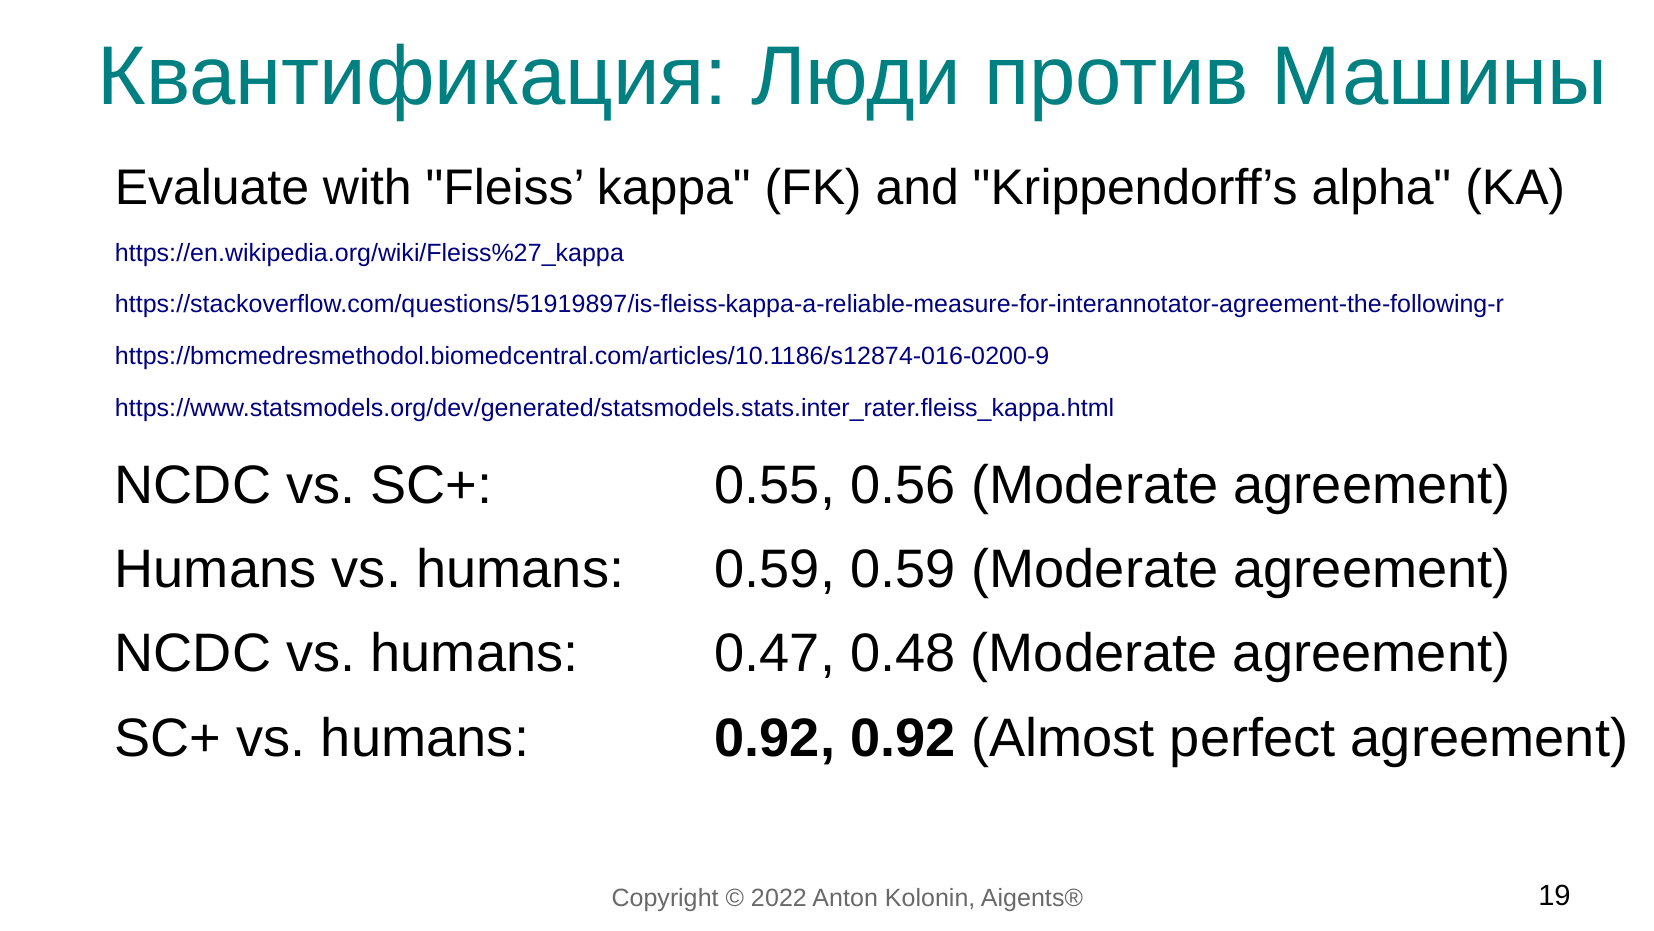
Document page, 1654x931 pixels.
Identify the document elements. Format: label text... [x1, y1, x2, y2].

text_box NCDC vs. SC+: 0.55, 0.56 (Moderate agreement) Humans vs. humans: 0.59, 0.59 (Moderate agreement) NCDC vs. humans: 0.47, 0.48 (Moderate agreement) SC+ vs. humans: 0.92, 0.92 (Almost perfect agreement) [99, 447, 1644, 775]
text_box Evaluate with "Fleiss’ kappa" (FK) and "Krippendorff’s alpha" (KA) https://en.wikipedia.org/wiki/Fleiss%27_kappa https://stackoverflow.com/questions/51919897/is-fleiss-kappa-a-reliable-measure-for-interannotator-agreement-the-following-r https://bmcmedresmethodol.biomedcentral.com/articles/10.1186/s12874-016-0200-9 https://www.statsmodels.org/dev/generated/statsmodels.stats.inter_rater.fleiss_kappa.html [100, 151, 1582, 429]
text_box Квантификация: Люди против Машины [1, 7, 1654, 143]
